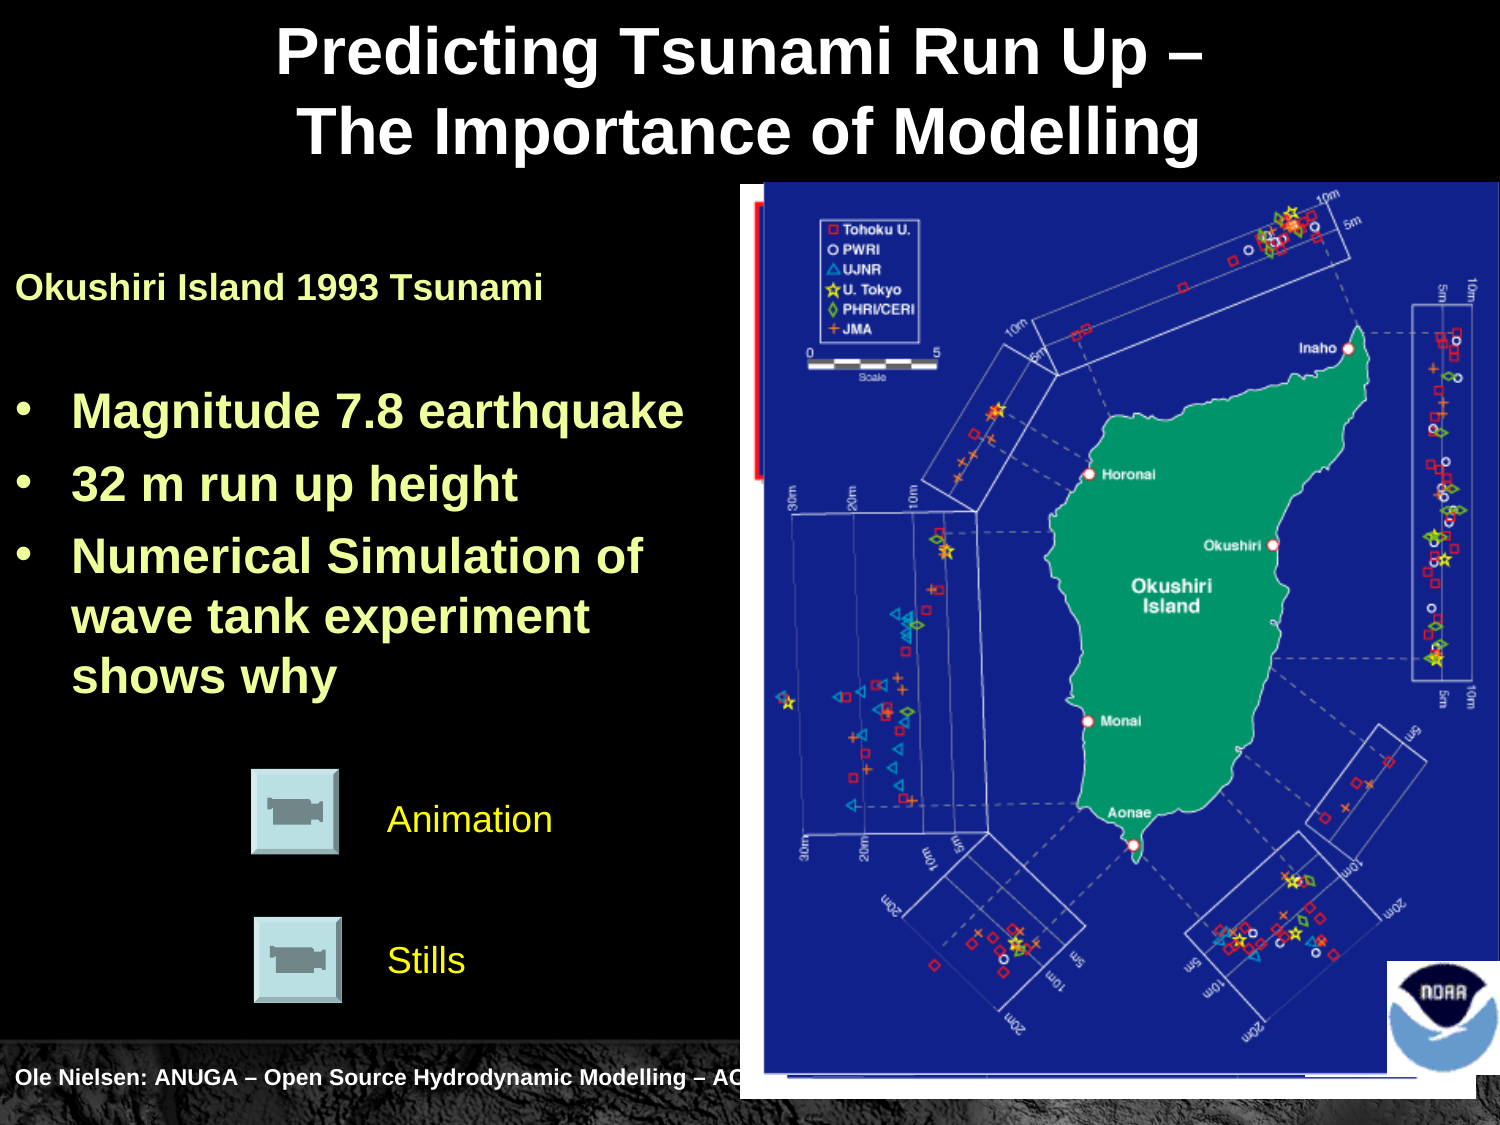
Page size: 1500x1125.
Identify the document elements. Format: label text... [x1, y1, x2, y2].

text_box [255, 916, 342, 1003]
title Okushiri Island 1993 Tsunami [0, 191, 578, 370]
picture [0, 176, 1500, 1125]
text_box Predicting Tsunami Run Up – The Importance of Modelling [0, 0, 1500, 176]
text_box Animation [372, 786, 680, 848]
text_box Stills [372, 928, 680, 990]
text_box [252, 768, 340, 855]
list Magnitude 7.8 earthquake 32 m run up height Numerical Simulation of wave tank experiment shows why [0, 370, 705, 874]
